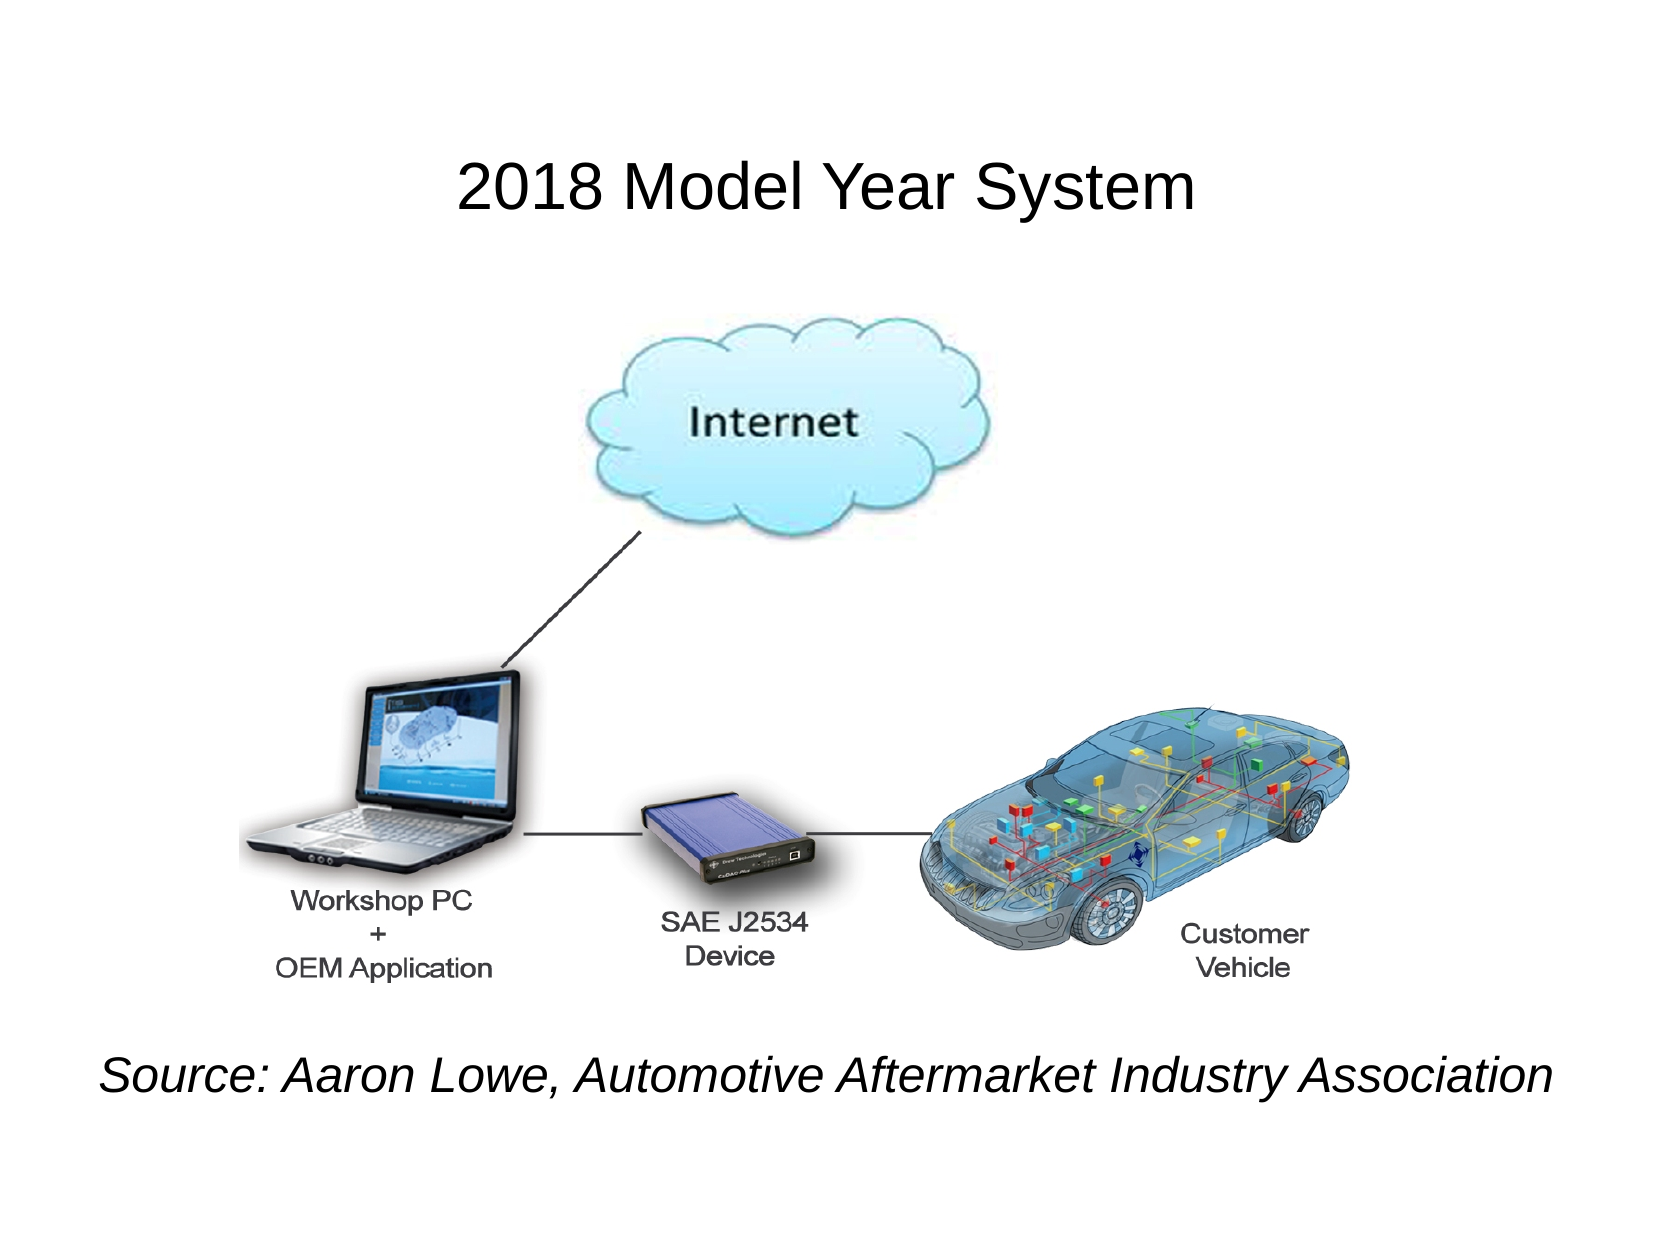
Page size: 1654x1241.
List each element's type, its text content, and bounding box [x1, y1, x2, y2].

title 2018 Model Year System [151, 135, 1502, 248]
text_box Source: Aaron Lowe, Automotive Aftermarket Industry Association [83, 1039, 1570, 1111]
text_box [239, 310, 1352, 986]
